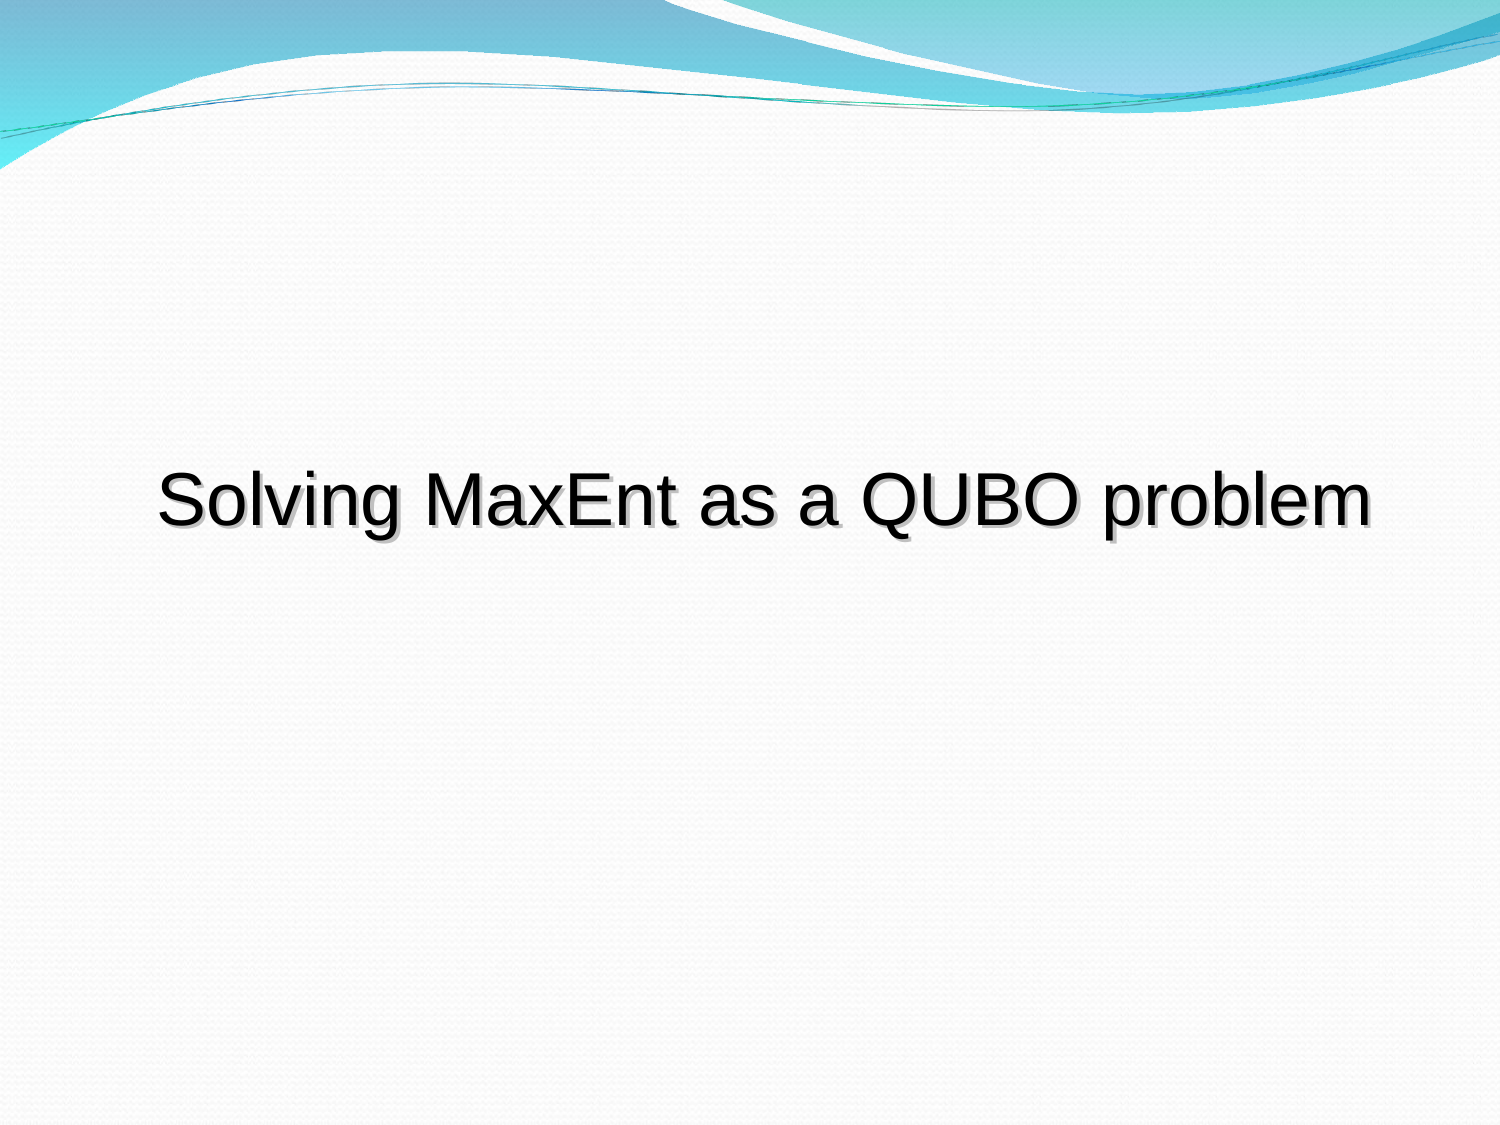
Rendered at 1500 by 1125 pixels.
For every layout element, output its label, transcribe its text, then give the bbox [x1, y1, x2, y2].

picture [0, 0, 1500, 1125]
text_box Solving MaxEnt as a QUBO problem [141, 442, 1418, 638]
